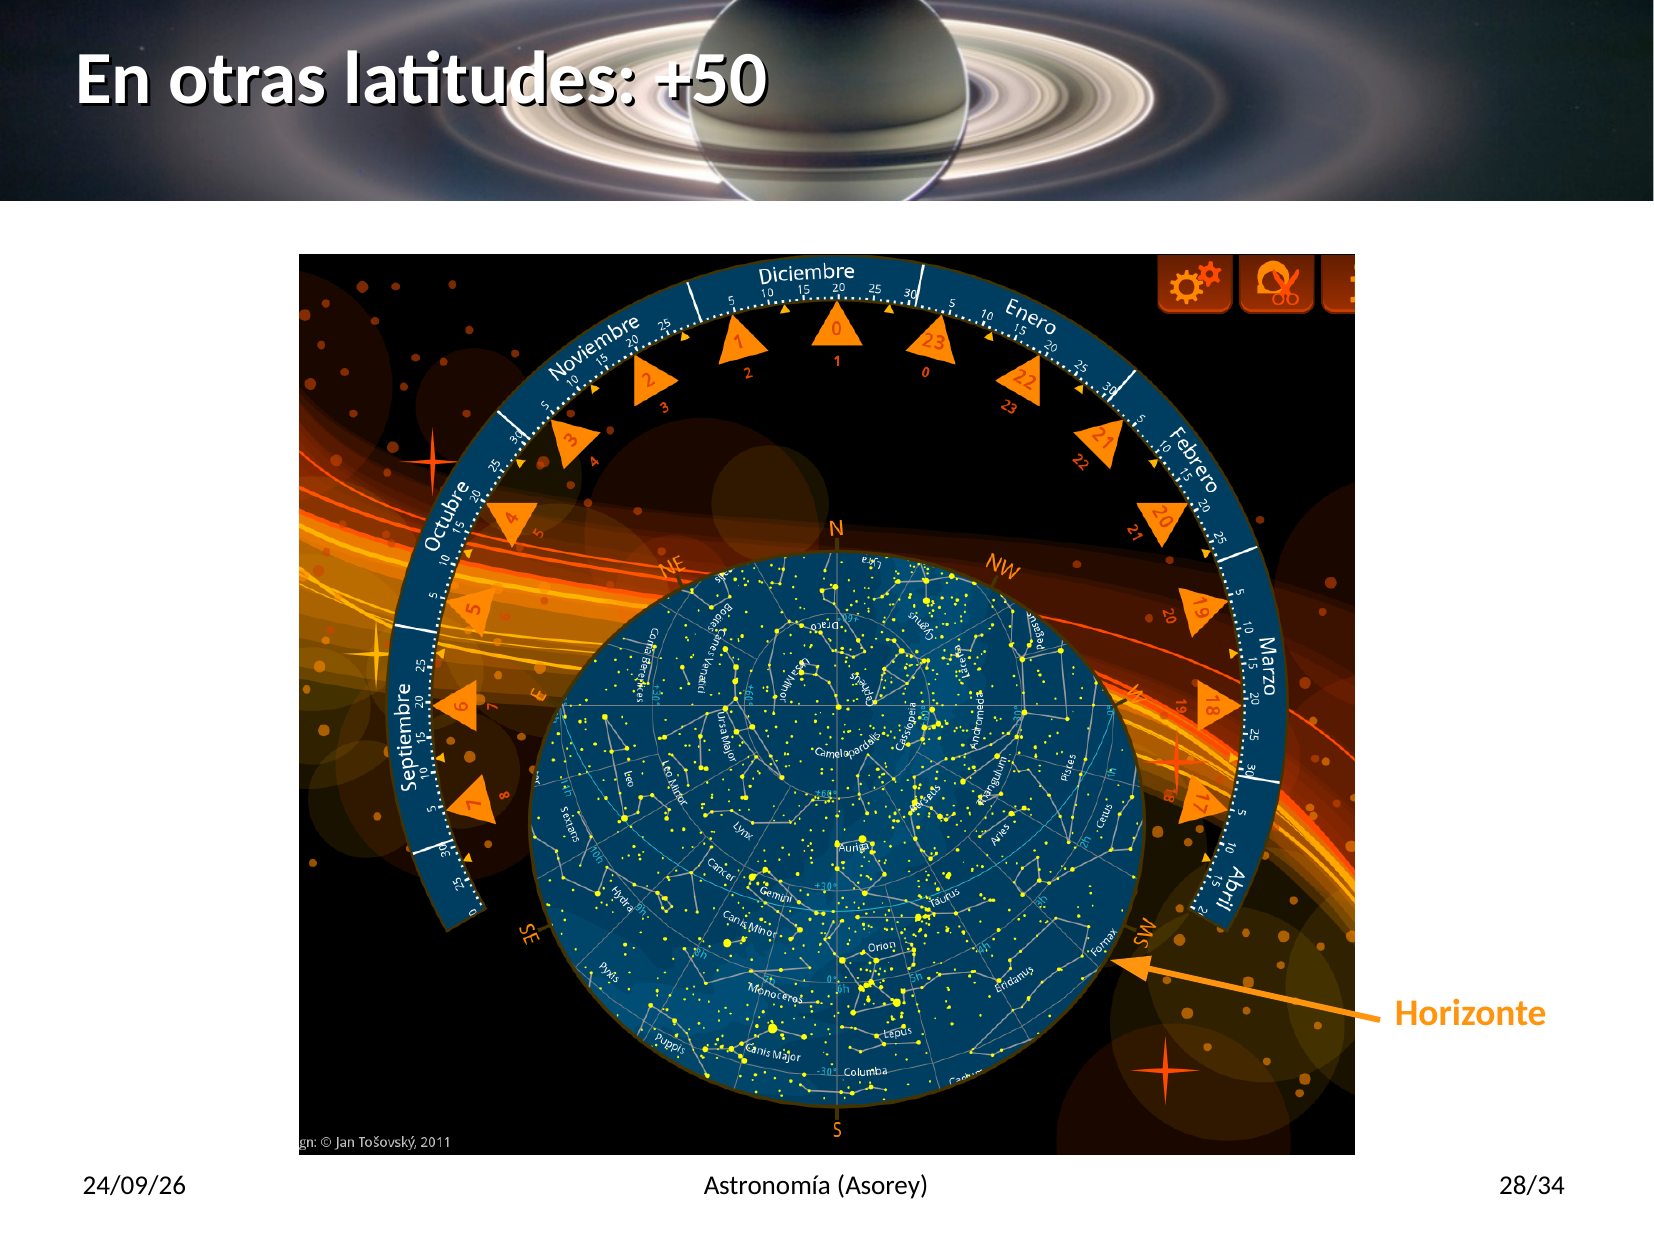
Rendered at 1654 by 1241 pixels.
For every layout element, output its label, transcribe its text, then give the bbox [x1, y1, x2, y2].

picture [0, 0, 1654, 201]
title En otras latitudes: +50 [75, 19, 1564, 151]
picture [299, 254, 1355, 1156]
text_box Horizonte [1380, 989, 1564, 1051]
